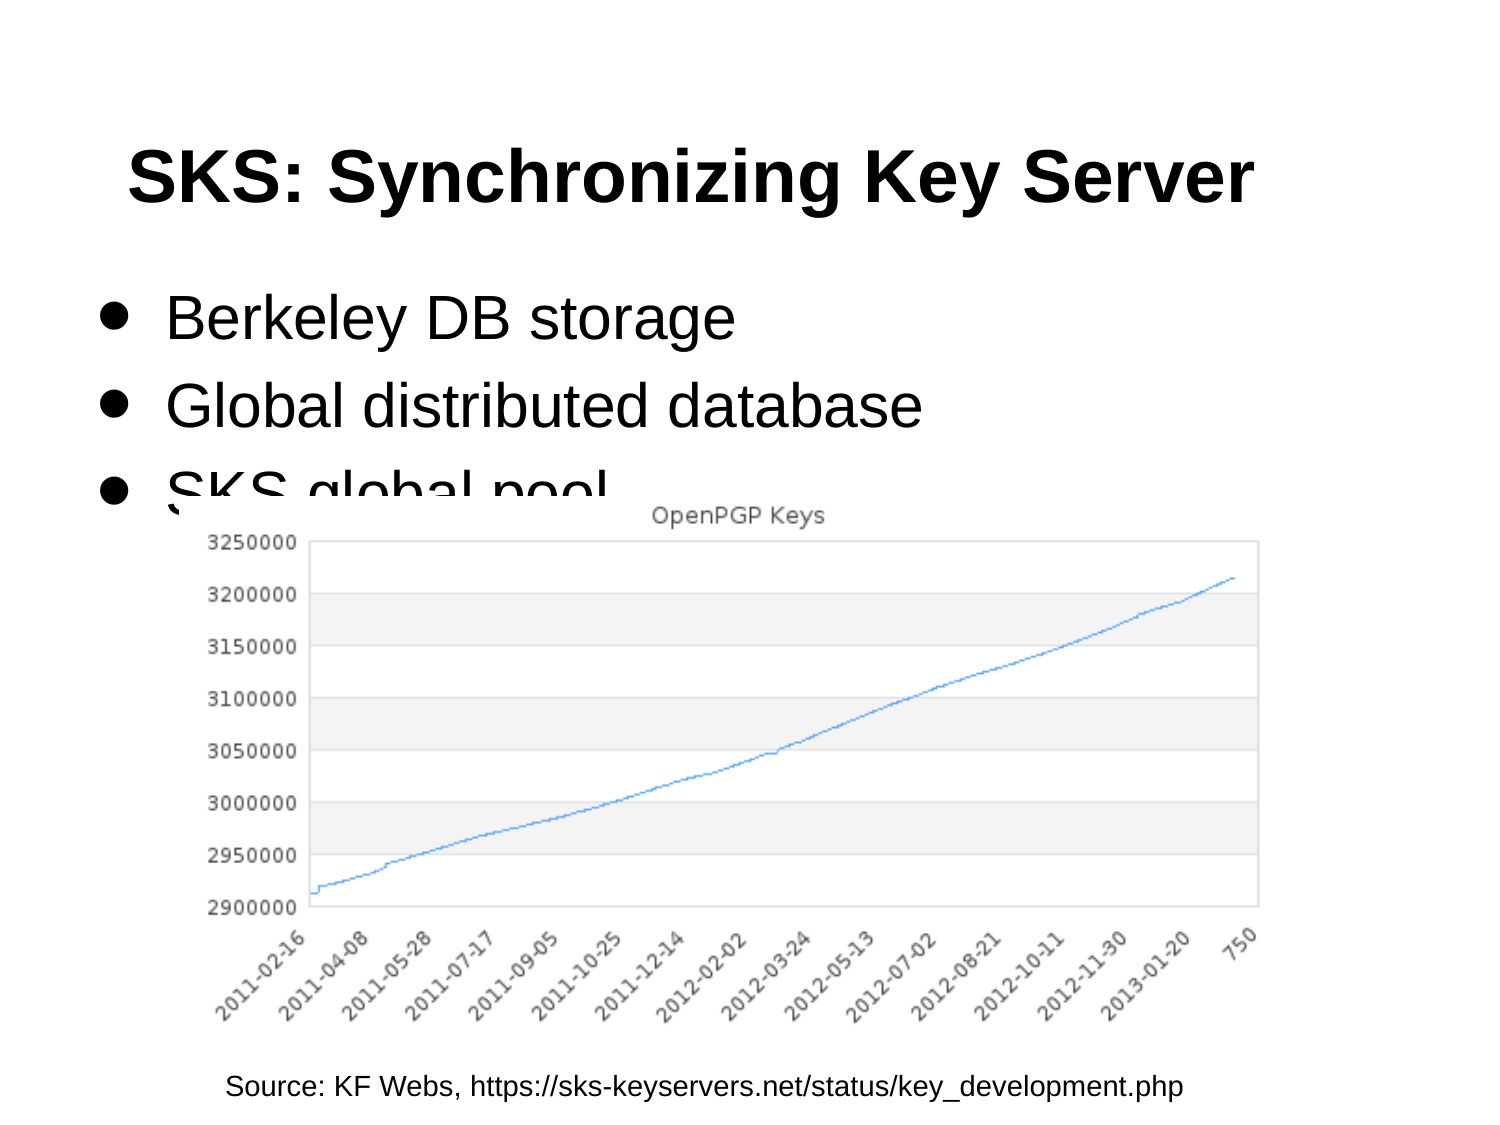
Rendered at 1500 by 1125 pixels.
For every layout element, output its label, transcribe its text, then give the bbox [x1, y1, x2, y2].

list Berkeley DB storage Global distributed database SKS global pool [75, 262, 1425, 1078]
text_box Source: KF Webs, https://sks-keyservers.net/status/key_development.php [210, 1052, 1381, 1085]
text_box [179, 496, 1295, 1055]
title SKS: Synchronizing Key Server [75, 45, 1425, 233]
